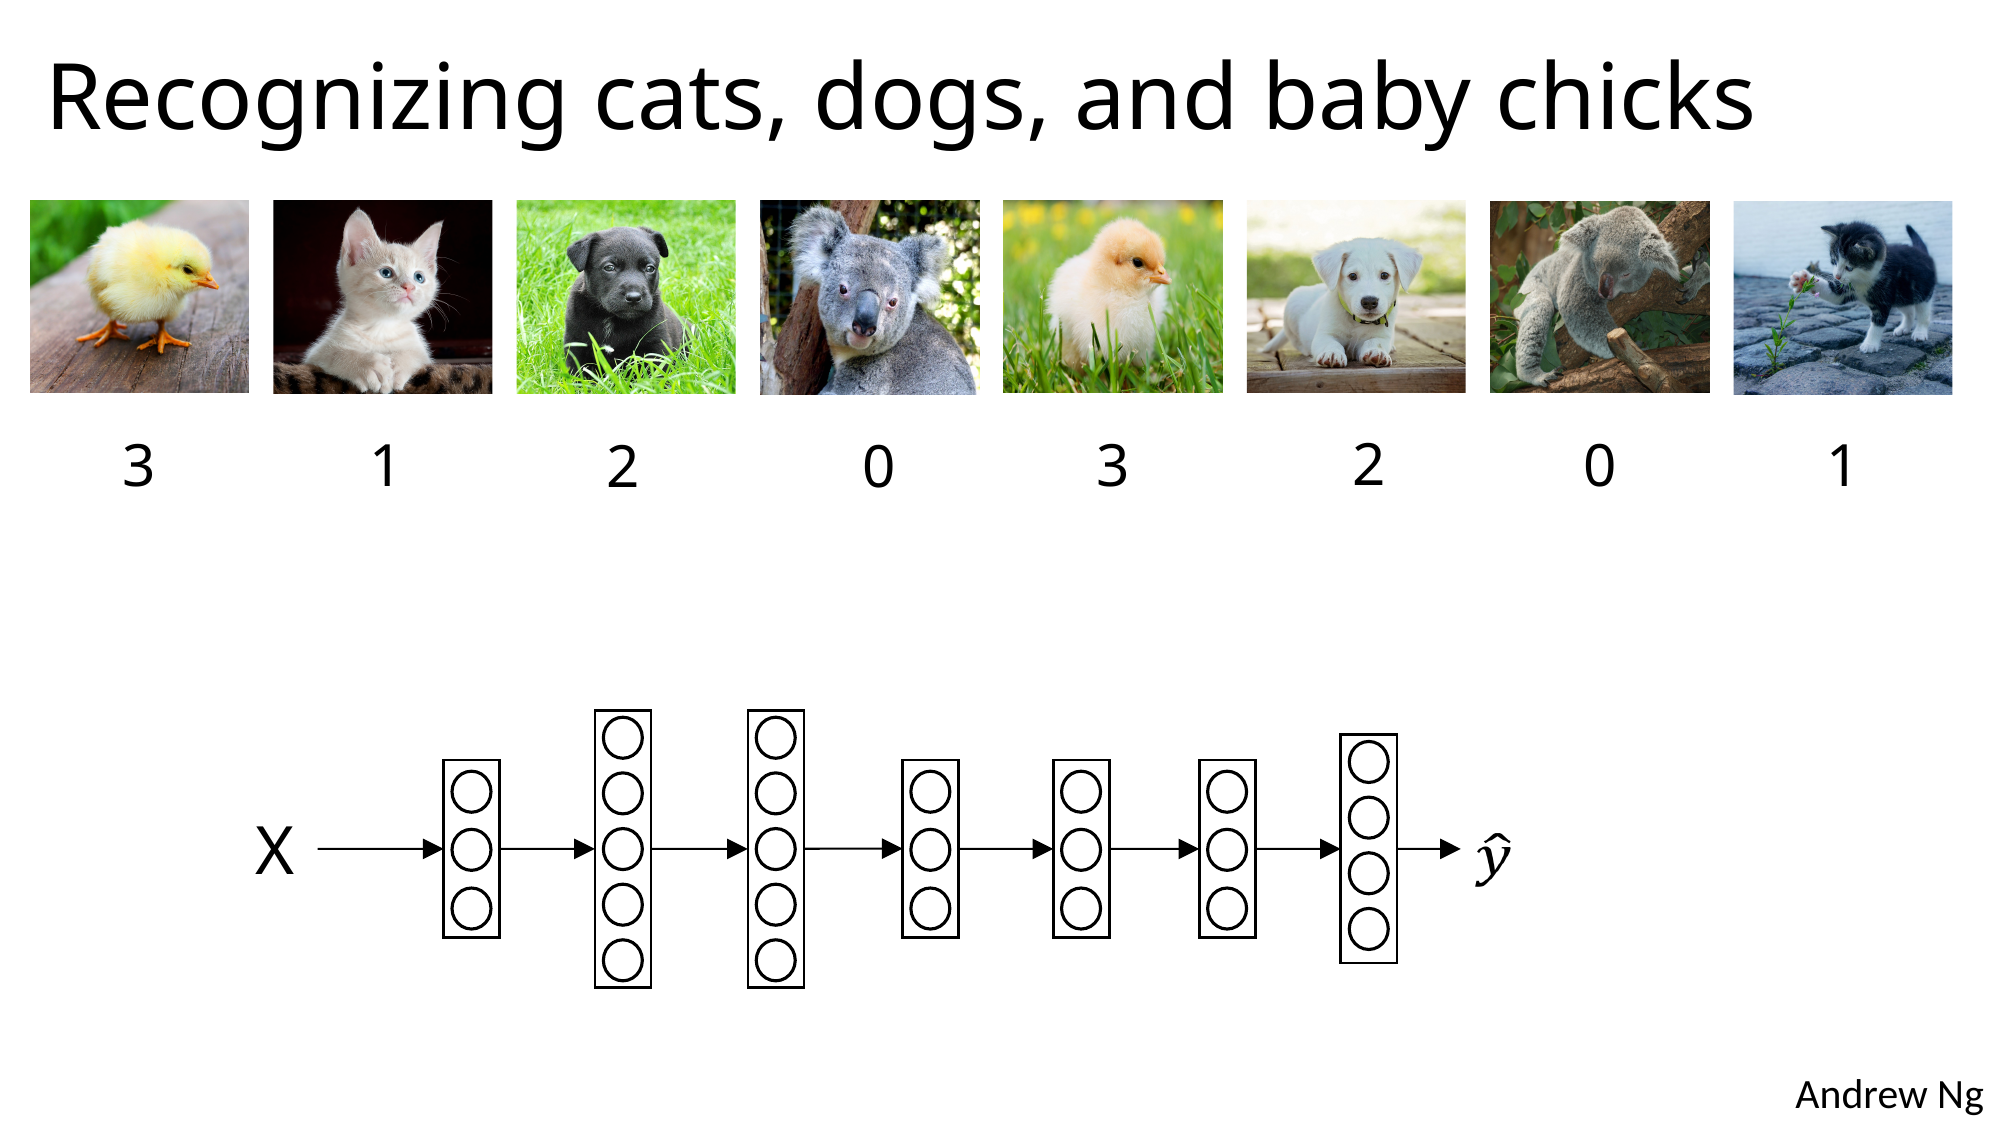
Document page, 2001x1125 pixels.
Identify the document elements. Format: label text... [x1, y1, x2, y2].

picture [760, 200, 980, 395]
title Recognizing cats, dogs, and baby chicks [30, 29, 2000, 248]
text_box 0 [1568, 421, 1632, 506]
text_box 3 [1081, 421, 1145, 506]
picture [1490, 201, 1710, 393]
text_box [1460, 810, 1511, 887]
text_box 2 [1337, 420, 1401, 505]
picture [1246, 200, 1466, 394]
picture [1003, 200, 1223, 394]
text_box 1 [1811, 421, 1875, 506]
picture [30, 200, 249, 394]
text_box 3 [108, 421, 171, 506]
picture [1733, 201, 1953, 395]
text_box 0 [848, 422, 911, 507]
picture [273, 200, 493, 394]
text_box X [240, 800, 310, 895]
picture [516, 200, 736, 394]
text_box 2 [591, 421, 655, 507]
text_box 1 [355, 421, 418, 506]
